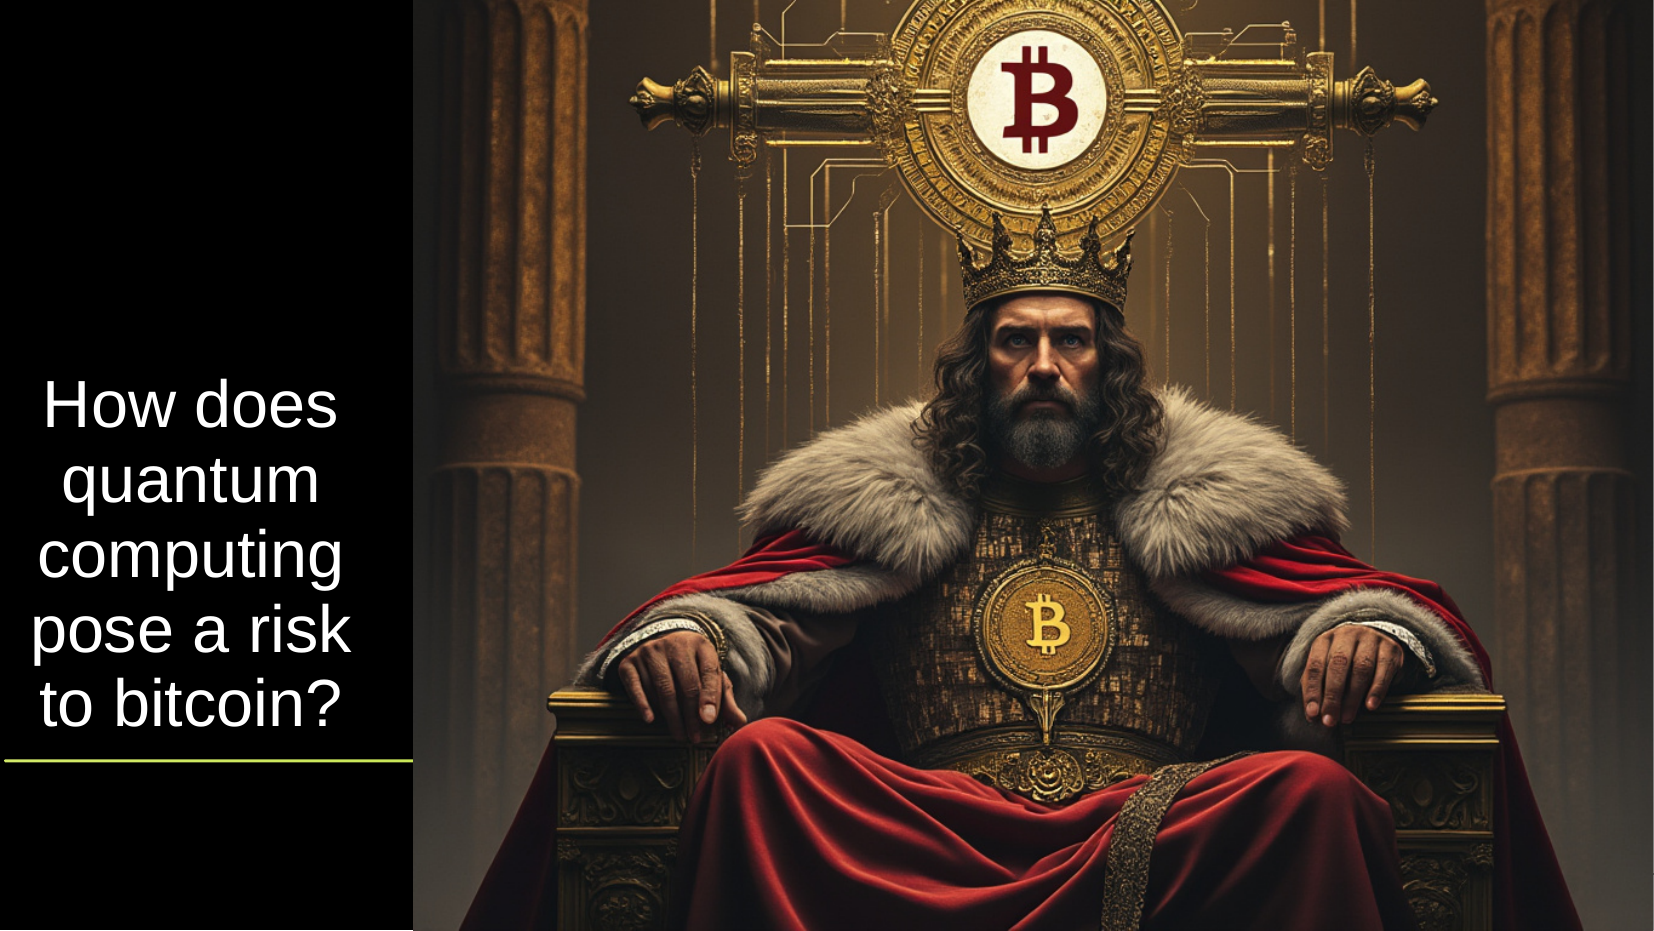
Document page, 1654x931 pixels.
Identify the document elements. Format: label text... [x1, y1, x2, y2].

picture [413, 0, 1654, 931]
subtitle How does quantum computing pose a risk to bitcoin? [0, 178, 383, 931]
